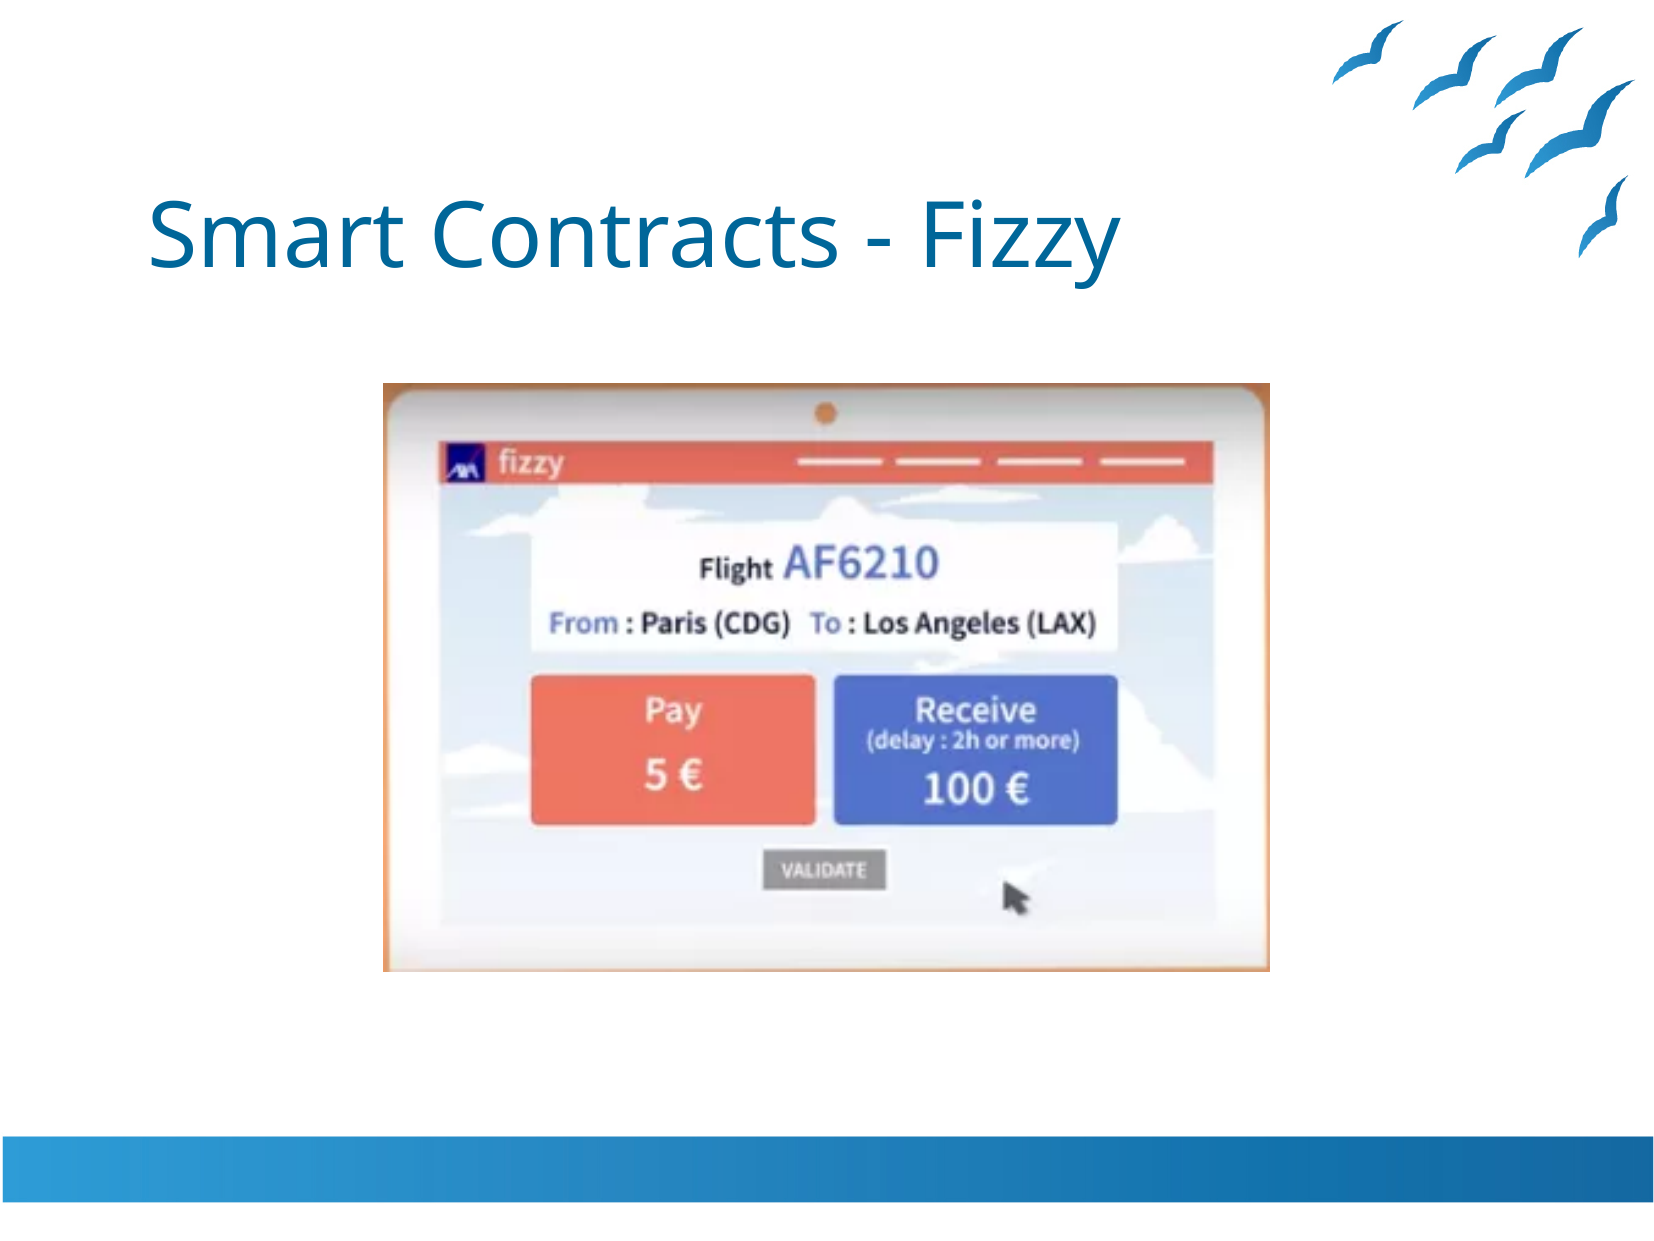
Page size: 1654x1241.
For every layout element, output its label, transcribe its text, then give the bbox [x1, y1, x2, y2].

title Smart Contracts - Fizzy [147, 177, 1506, 287]
subtitle if event(): execute() [147, 324, 1506, 1045]
picture [0, 0, 1654, 1241]
